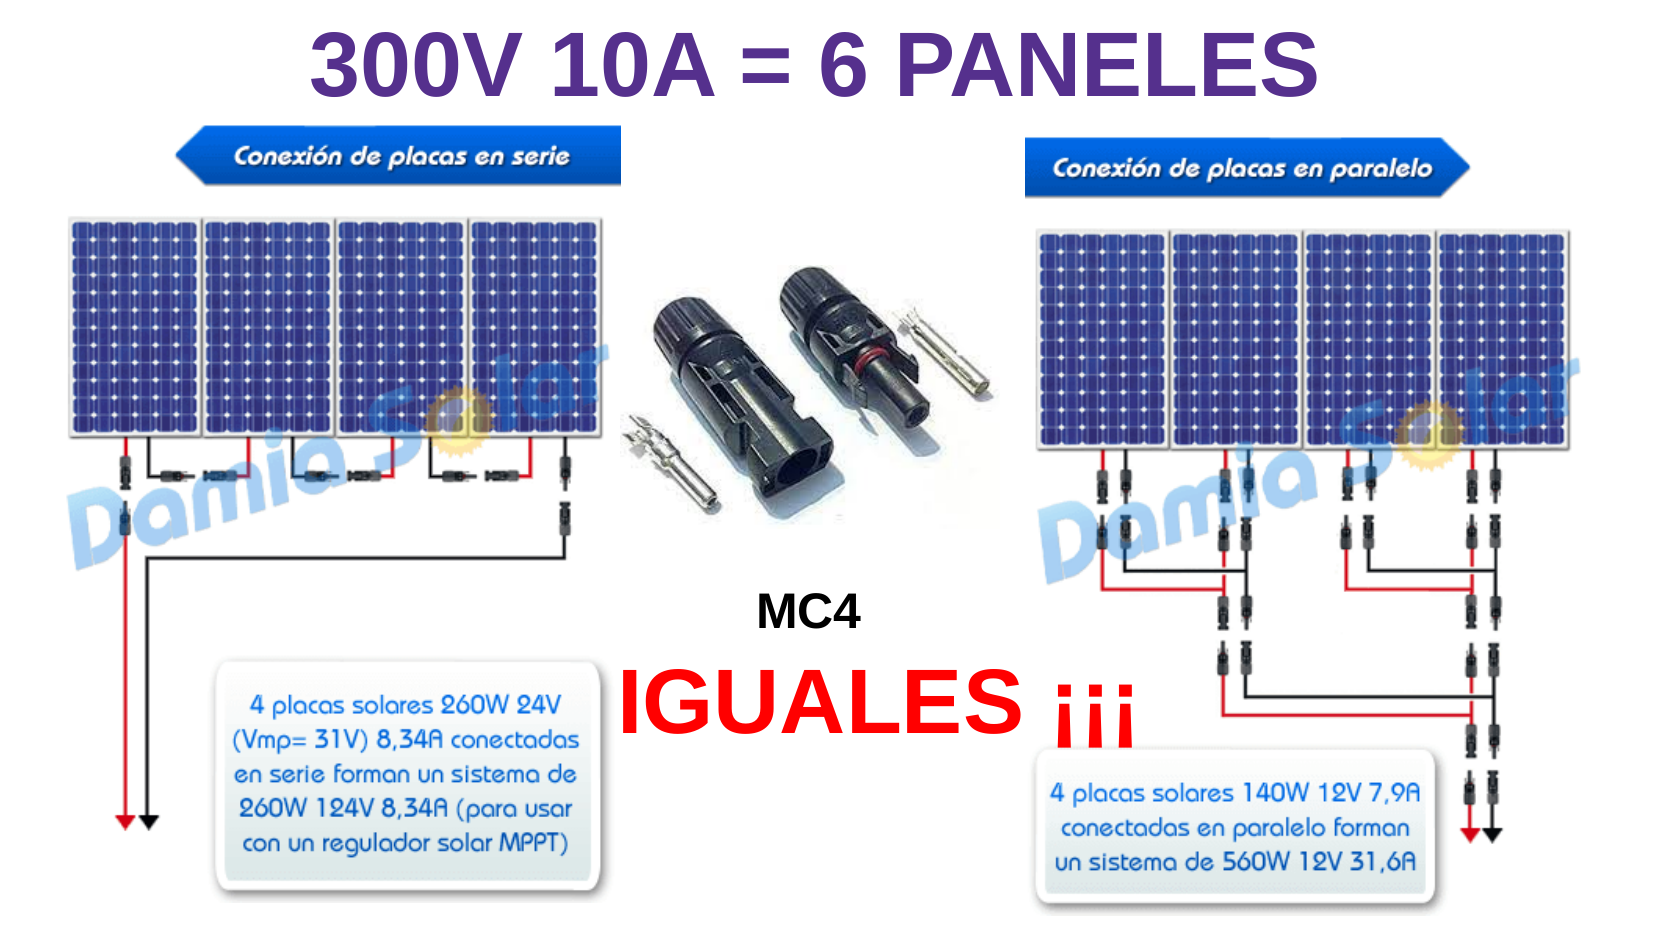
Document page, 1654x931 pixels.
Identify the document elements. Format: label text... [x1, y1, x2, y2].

text_box 300V 10A = 6 PANELES [295, 5, 1359, 125]
text_box IGUALES ¡¡¡ [602, 643, 1193, 762]
picture [1025, 130, 1595, 916]
picture [48, 118, 1000, 903]
text_box MC4 [741, 575, 889, 643]
